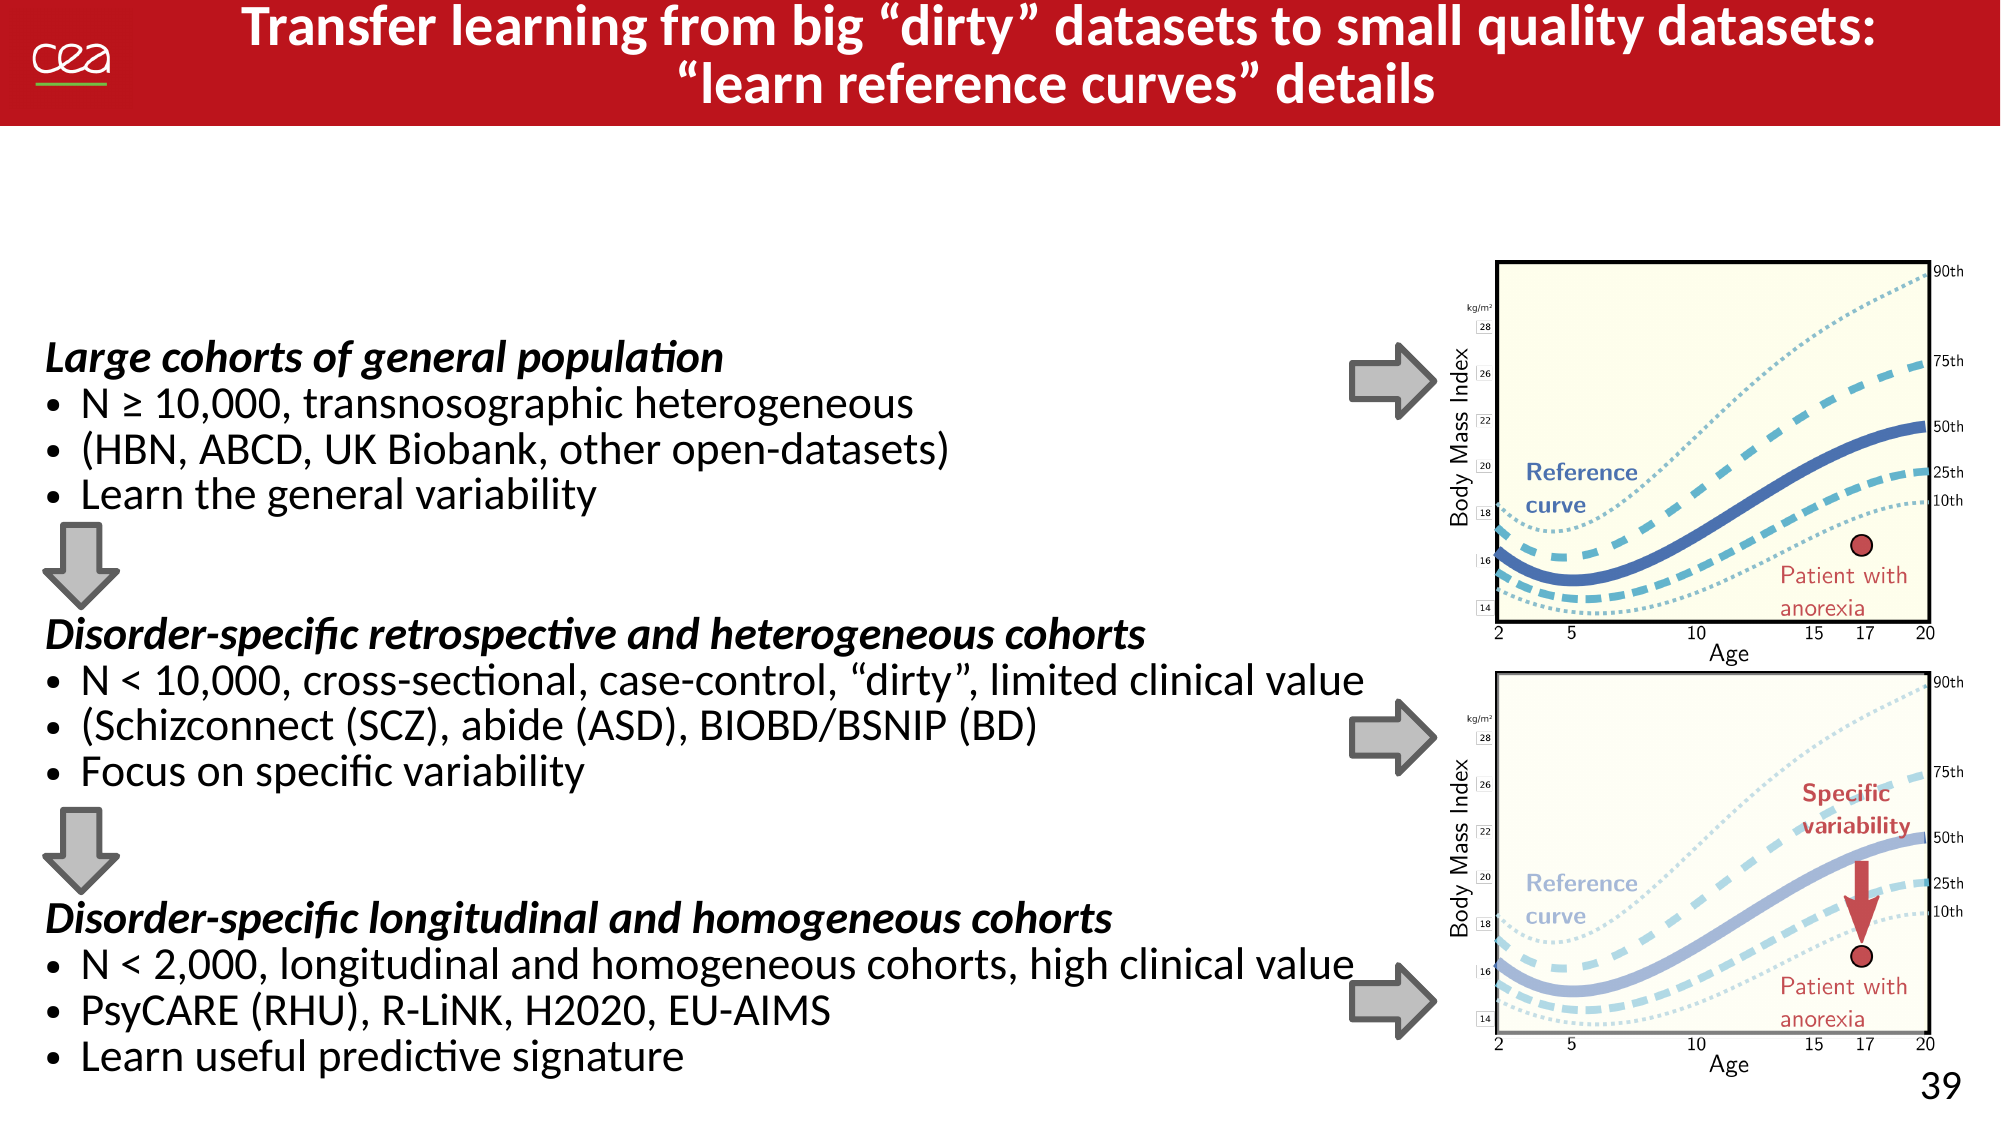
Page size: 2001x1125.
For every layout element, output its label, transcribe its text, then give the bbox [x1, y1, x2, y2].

picture [9, 8, 120, 109]
picture [1450, 260, 1963, 666]
picture [1450, 671, 1963, 1077]
text_box [1352, 344, 1435, 418]
text_box Large cohorts of general population N ≥ 10,000, transnosographic heterogeneous (HBN, ABCD, UK Biobank, other open-datasets) Learn the general variability [30, 330, 1141, 529]
text_box [44, 809, 118, 893]
text_box Disorder-specific longitudinal and homogeneous cohorts N < 2,000, longitudinal and homogeneous cohorts, high clinical value PsyCARE (RHU), R-LiNK, H2020, EU-AIMS Learn useful predictive signature [30, 892, 1435, 1091]
title Transfer learning from big “dirty” datasets to small quality datasets: “learn reference curves” details [120, 0, 2000, 124]
text_box [44, 524, 118, 608]
text_box [1352, 701, 1435, 774]
text_box [1352, 965, 1435, 1038]
text_box Disorder-specific retrospective and heterogeneous cohorts N < 10,000, cross-sectional, case-control, “dirty”, limited clinical value (Schizconnect (SCZ), abide (ASD), BIOBD/BSNIP (BD) Focus on specific variability [30, 607, 1426, 852]
